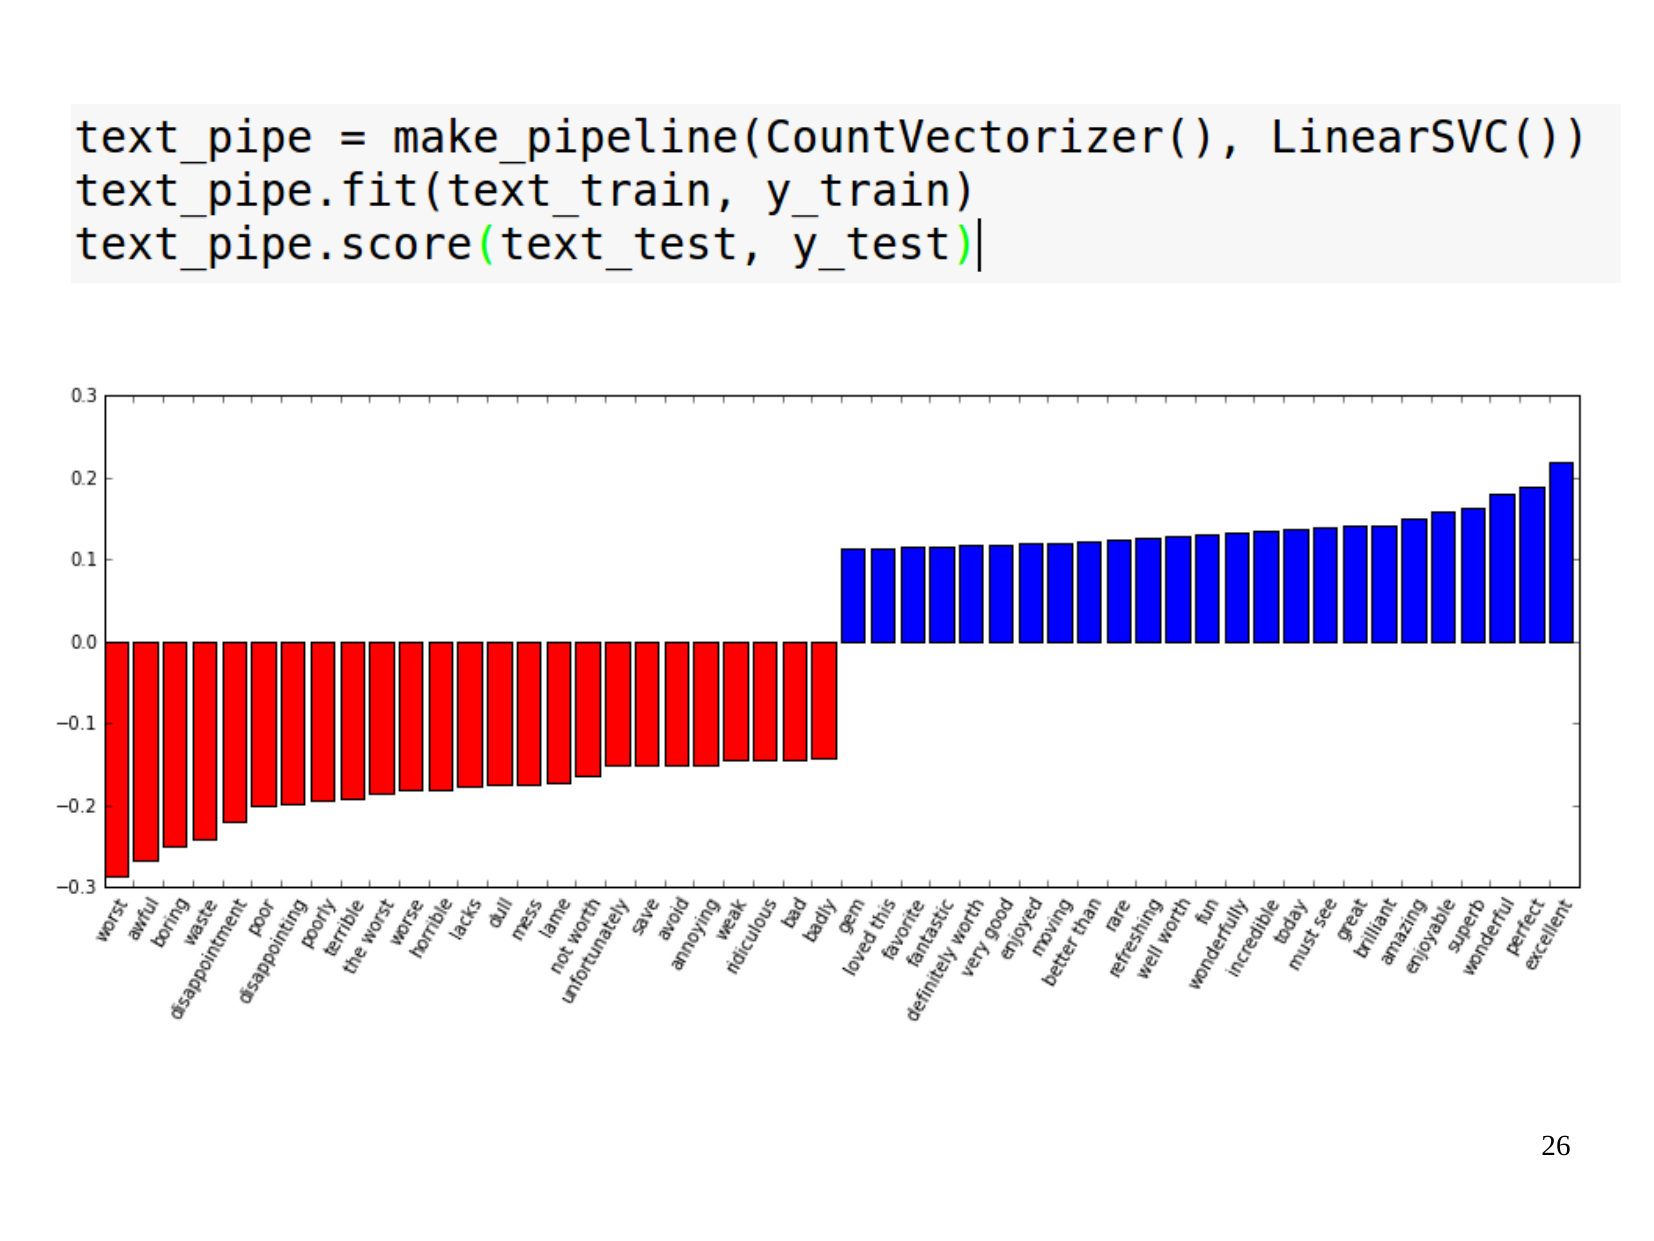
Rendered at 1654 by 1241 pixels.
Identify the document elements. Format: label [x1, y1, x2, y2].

picture [71, 104, 1621, 284]
picture [45, 376, 1590, 1036]
